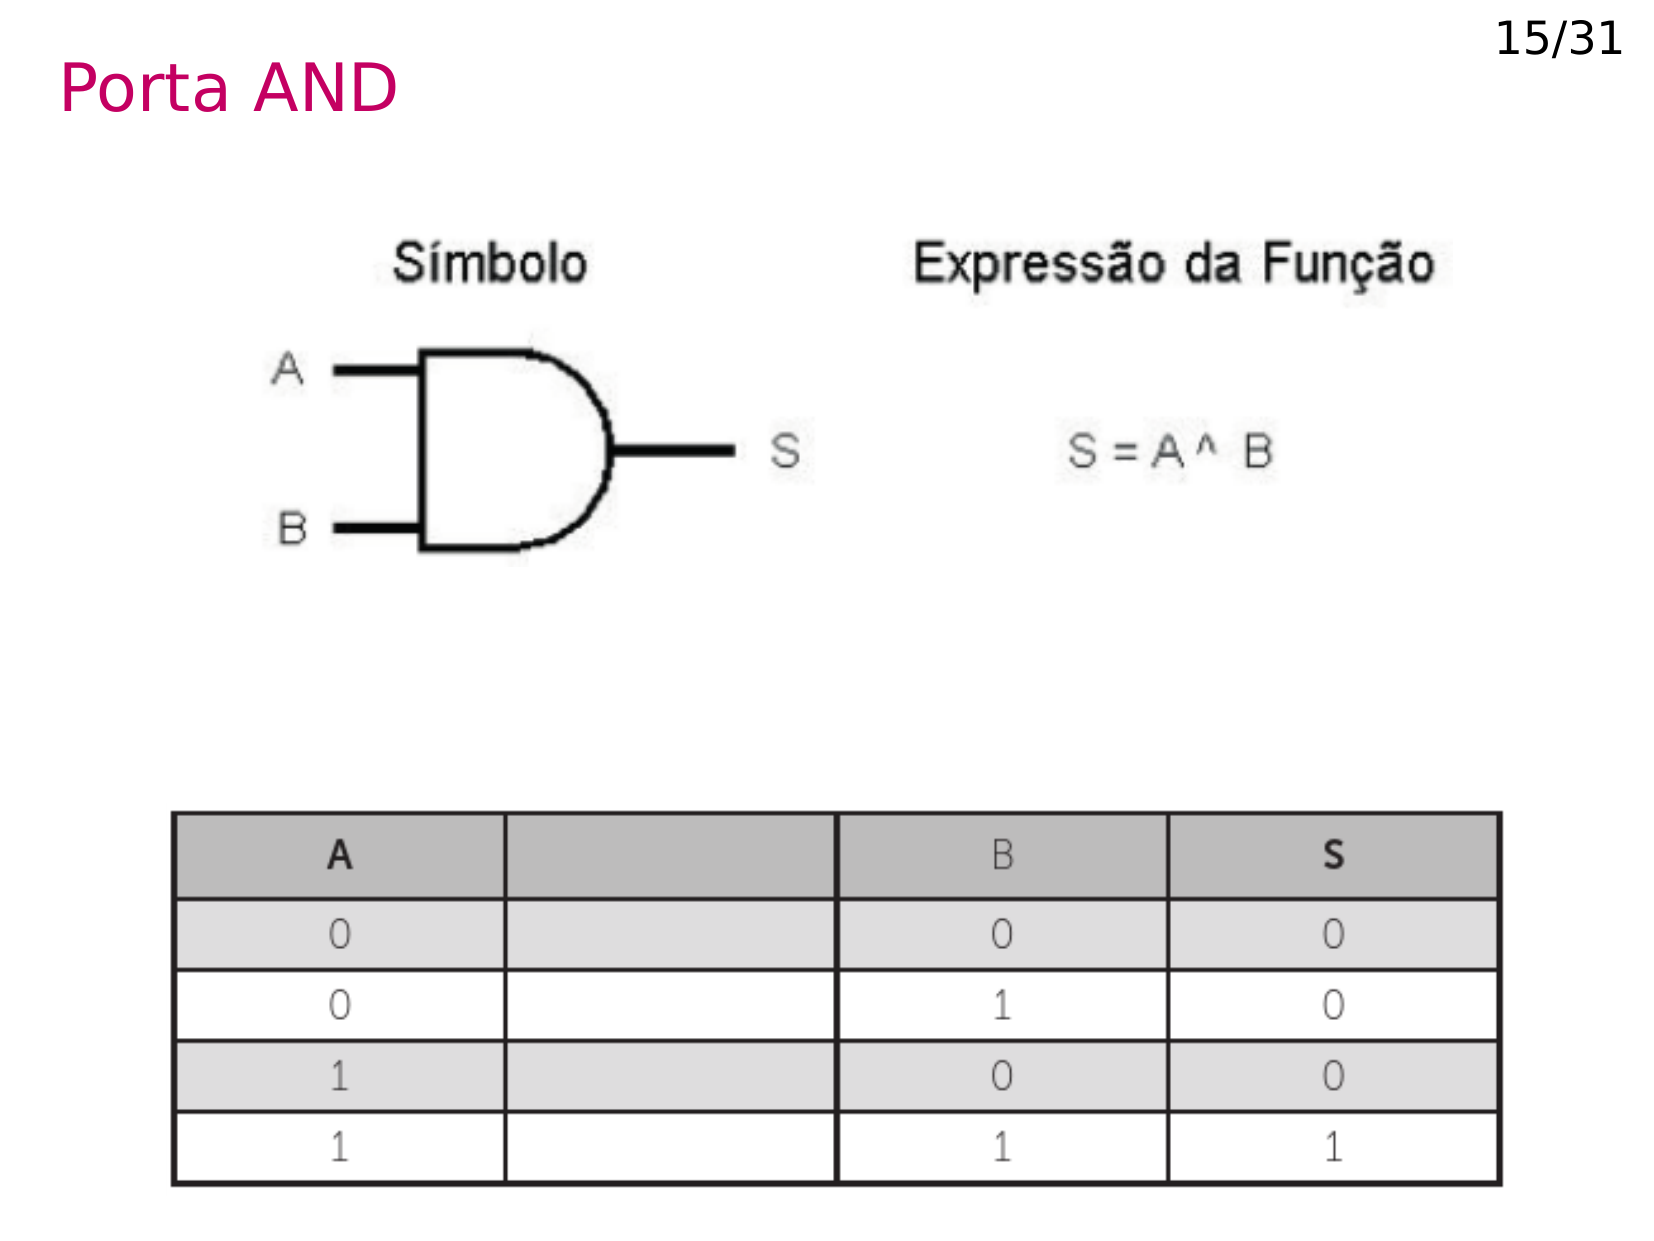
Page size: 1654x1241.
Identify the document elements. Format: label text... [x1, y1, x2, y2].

picture [165, 803, 1512, 1196]
picture [248, 220, 1453, 567]
title Porta AND [59, 29, 1625, 148]
